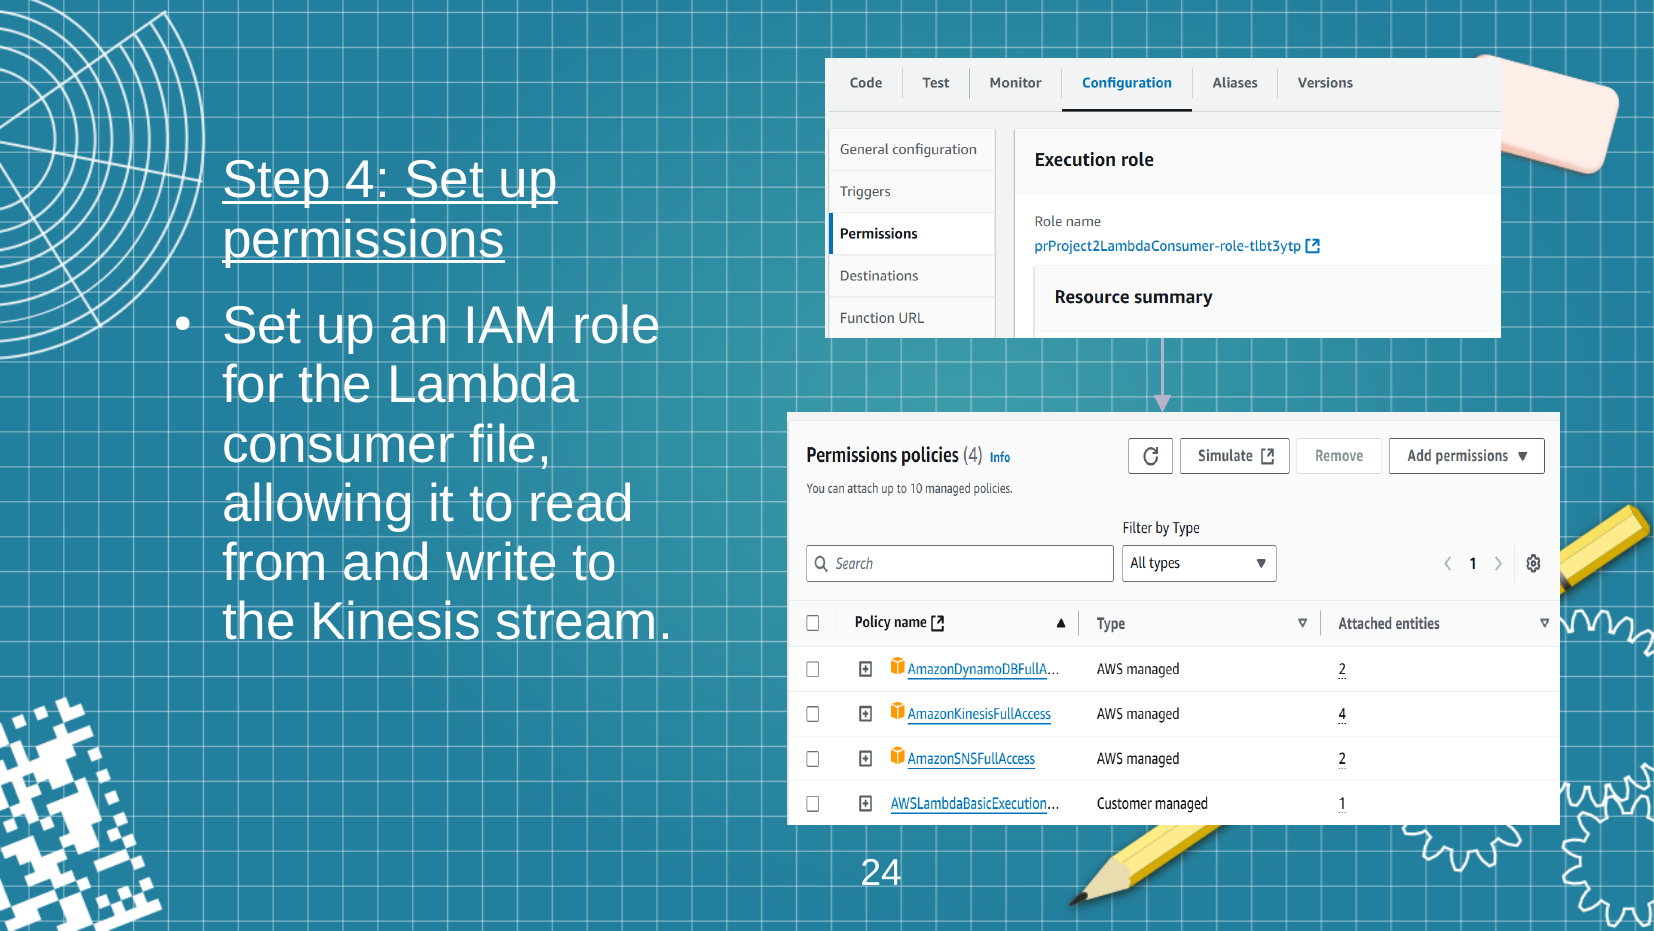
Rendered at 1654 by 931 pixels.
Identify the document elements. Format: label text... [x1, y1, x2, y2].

text_box <number> [750, 844, 1013, 901]
picture [0, 0, 1654, 931]
list Step 4: Set up permissions Set up an IAM role for the Lambda consumer file, allowing it to read from and write to the Kinesis stream. [157, 150, 676, 676]
text_box <number> [778, 769, 787, 826]
